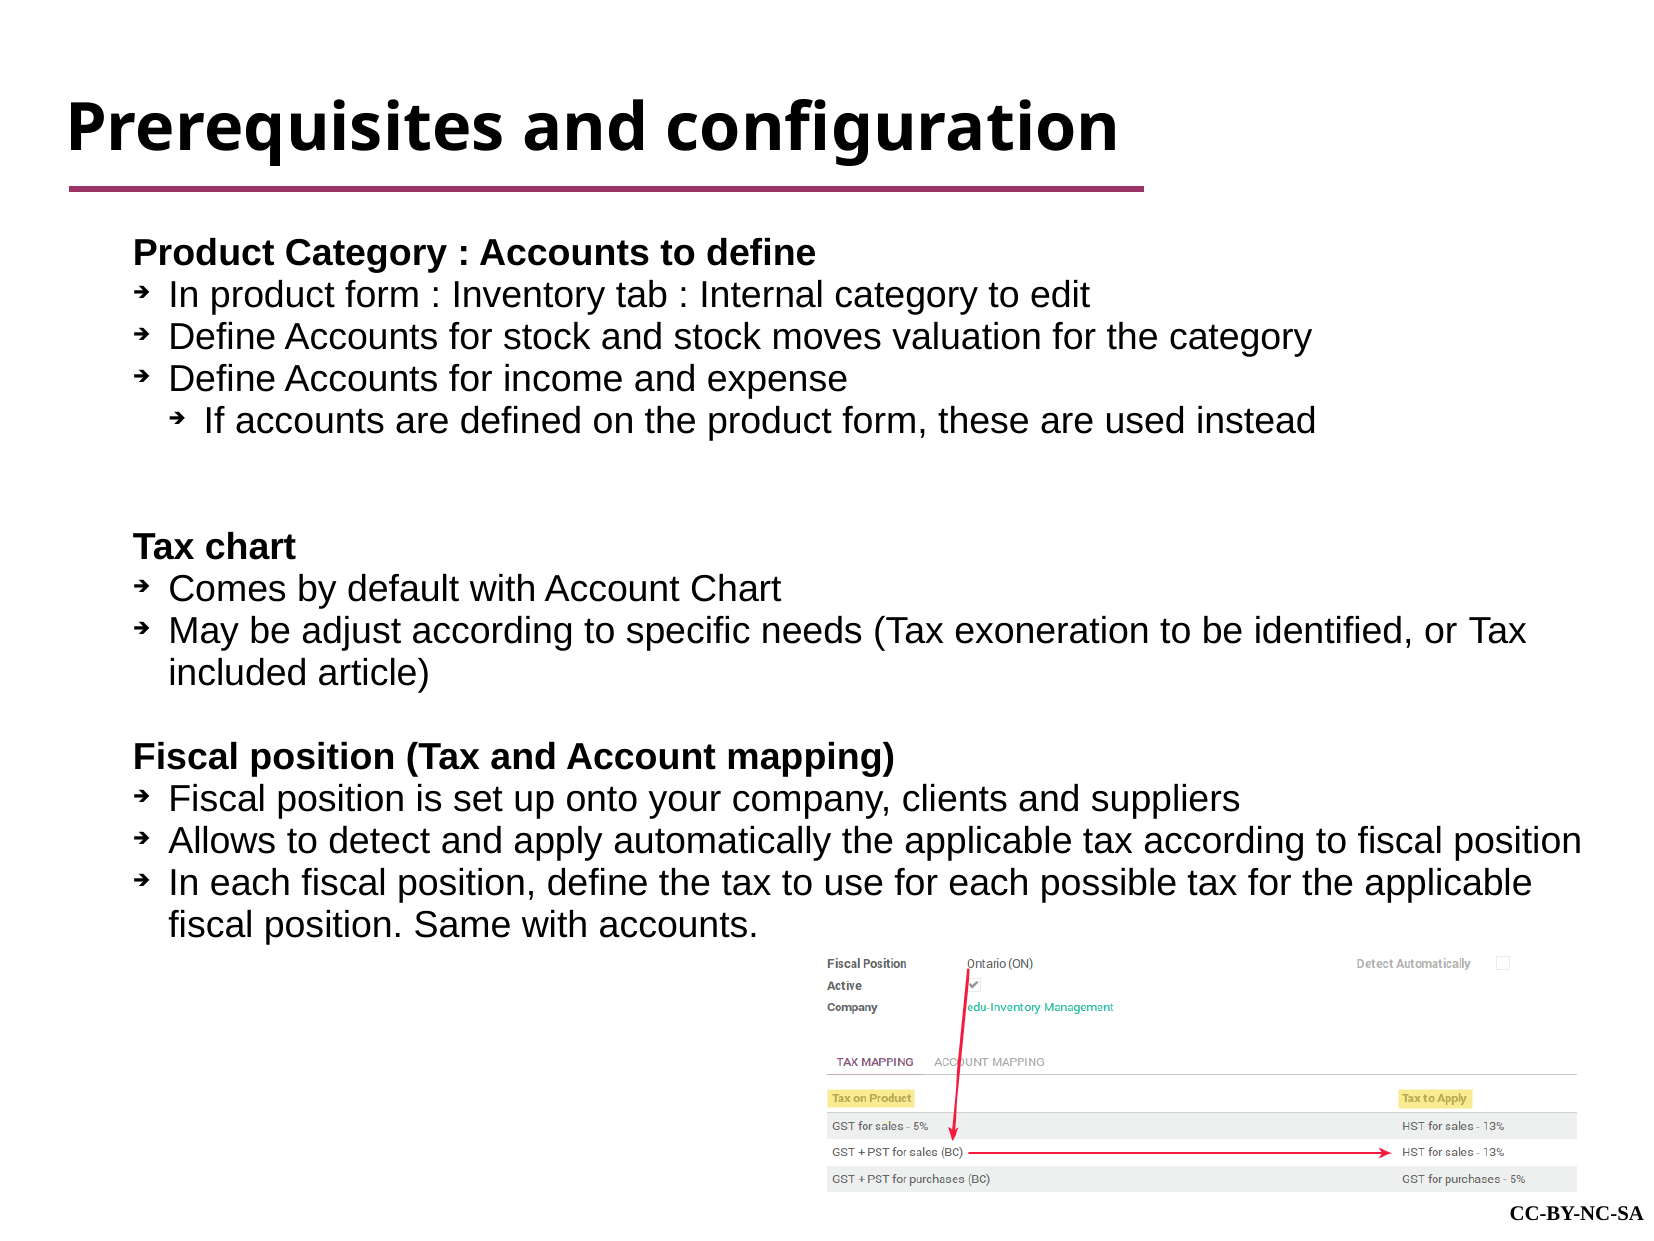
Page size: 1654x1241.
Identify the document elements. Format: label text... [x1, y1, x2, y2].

text_box Product Category : Accounts to define In product form : Inventory tab : Internal category to edit Define Accounts for stock and stock moves valuation for the category Define Accounts for income and expense If accounts are defined on the product form, these are used instead Tax chart Comes by default with Account Chart May be adjust according to specific needs (Tax exoneration to be identified, or Tax included article) Fiscal position (Tax and Account mapping) Fiscal position is set up onto your company, clients and suppliers Allows to detect and apply automatically the applicable tax according to fiscal position In each fiscal position, define the tax to use for each possible tax for the applicable fiscal position. Same with accounts. [118, 224, 1619, 954]
title Prerequisites and configuration [64, 23, 1589, 225]
picture [814, 916, 1577, 1193]
